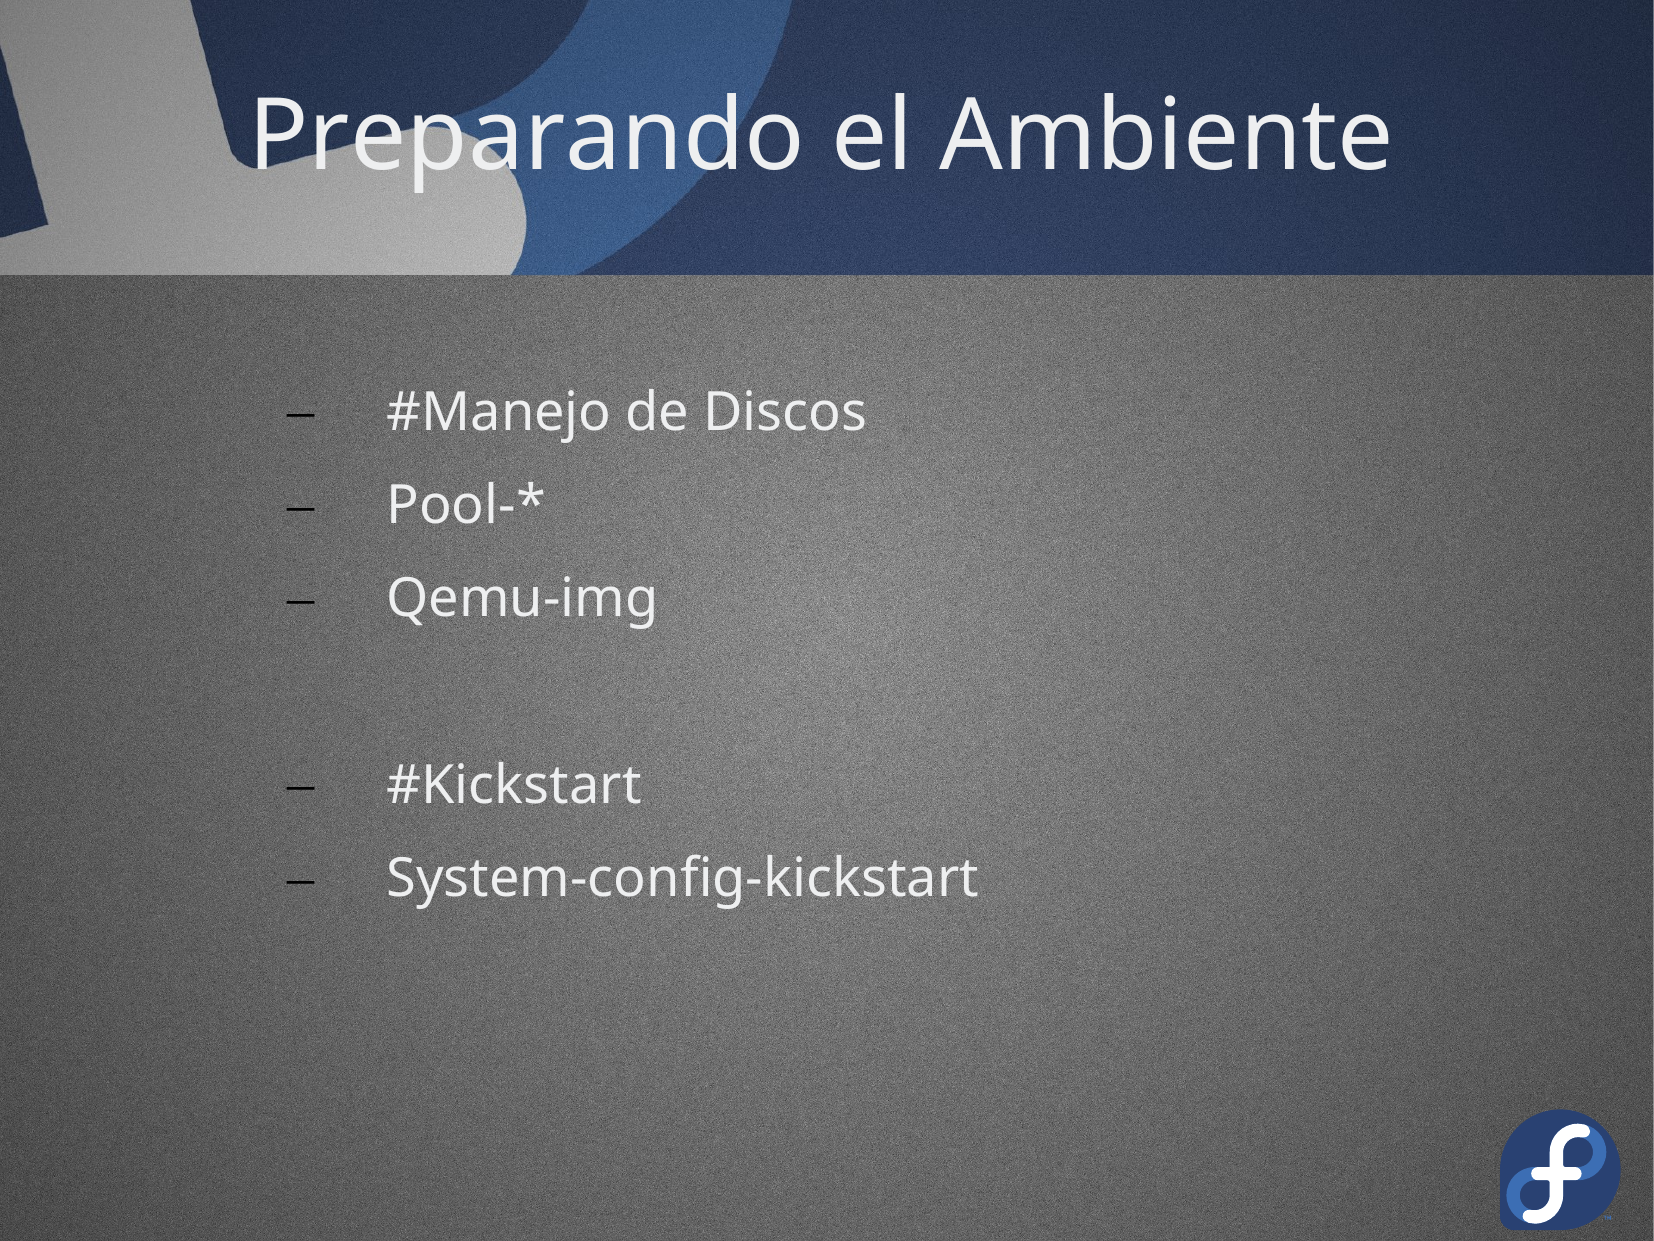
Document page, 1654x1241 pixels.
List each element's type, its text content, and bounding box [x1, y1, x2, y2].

text_box #Manejo de Discos Pool-* Qemu-img #Kickstart System-config-kickstart [180, 371, 1233, 1233]
text_box Preparando el Ambiente [83, 30, 1561, 237]
picture [0, 0, 1654, 1241]
